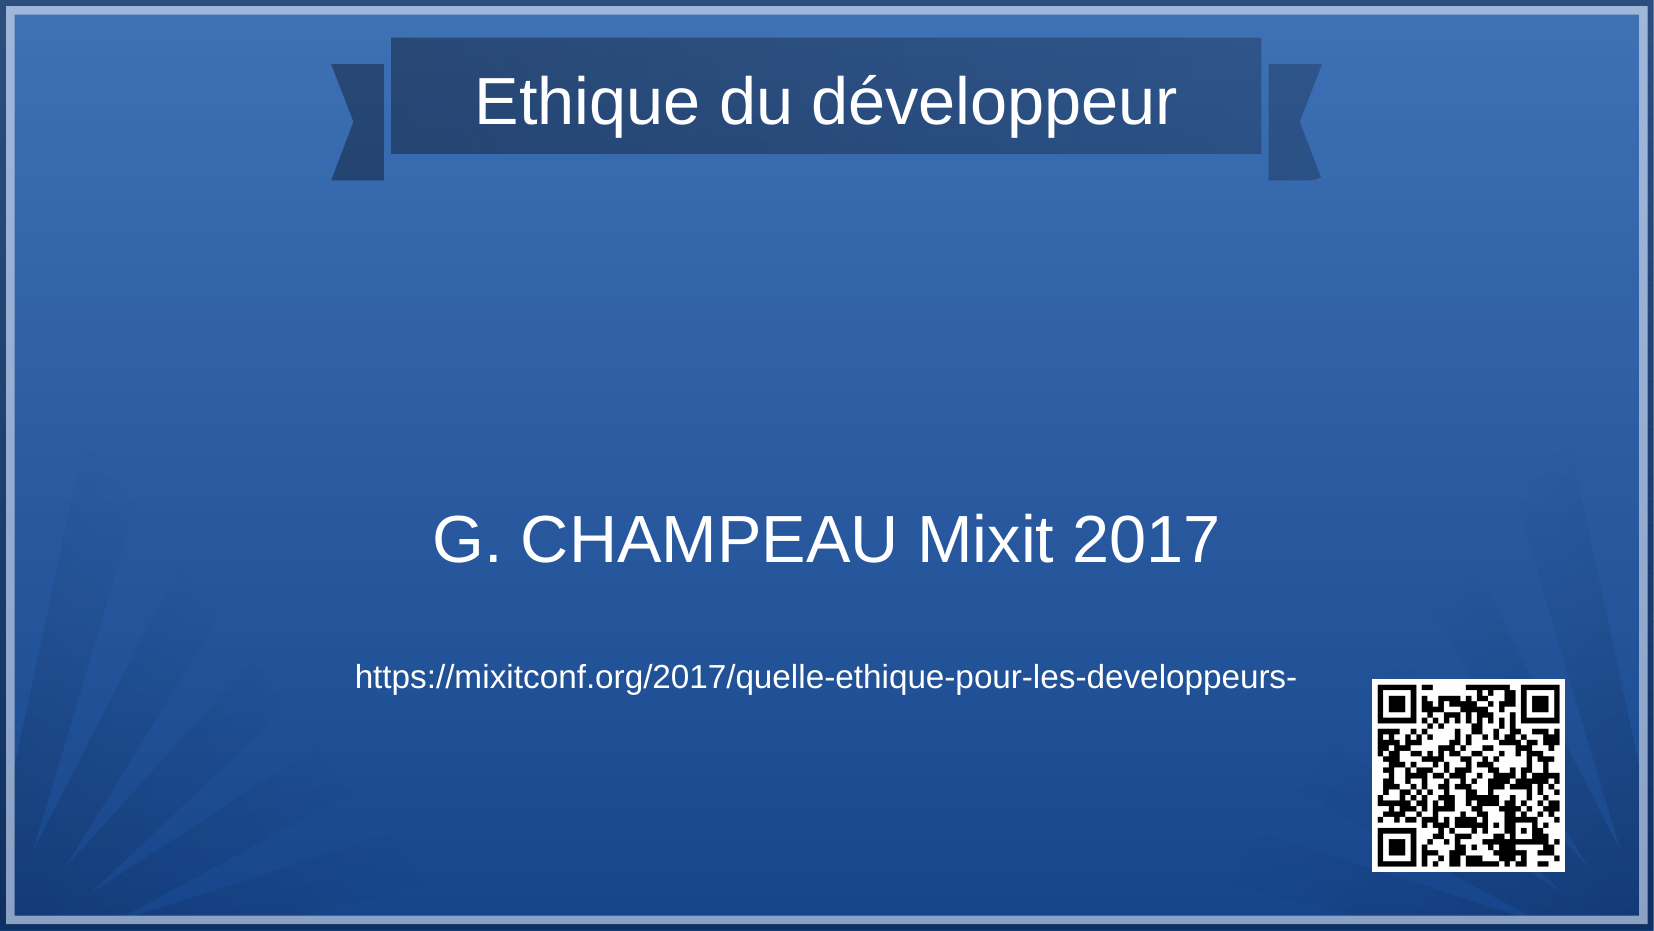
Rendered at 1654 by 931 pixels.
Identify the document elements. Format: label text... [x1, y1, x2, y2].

text_box Ethique du développeur [82, 45, 1571, 150]
text_box G. CHAMPEAU Mixit 2017 https://mixitconf.org/2017/quelle-ethique-pour-les-developpeurs- [82, 494, 1571, 697]
picture [1372, 679, 1565, 872]
